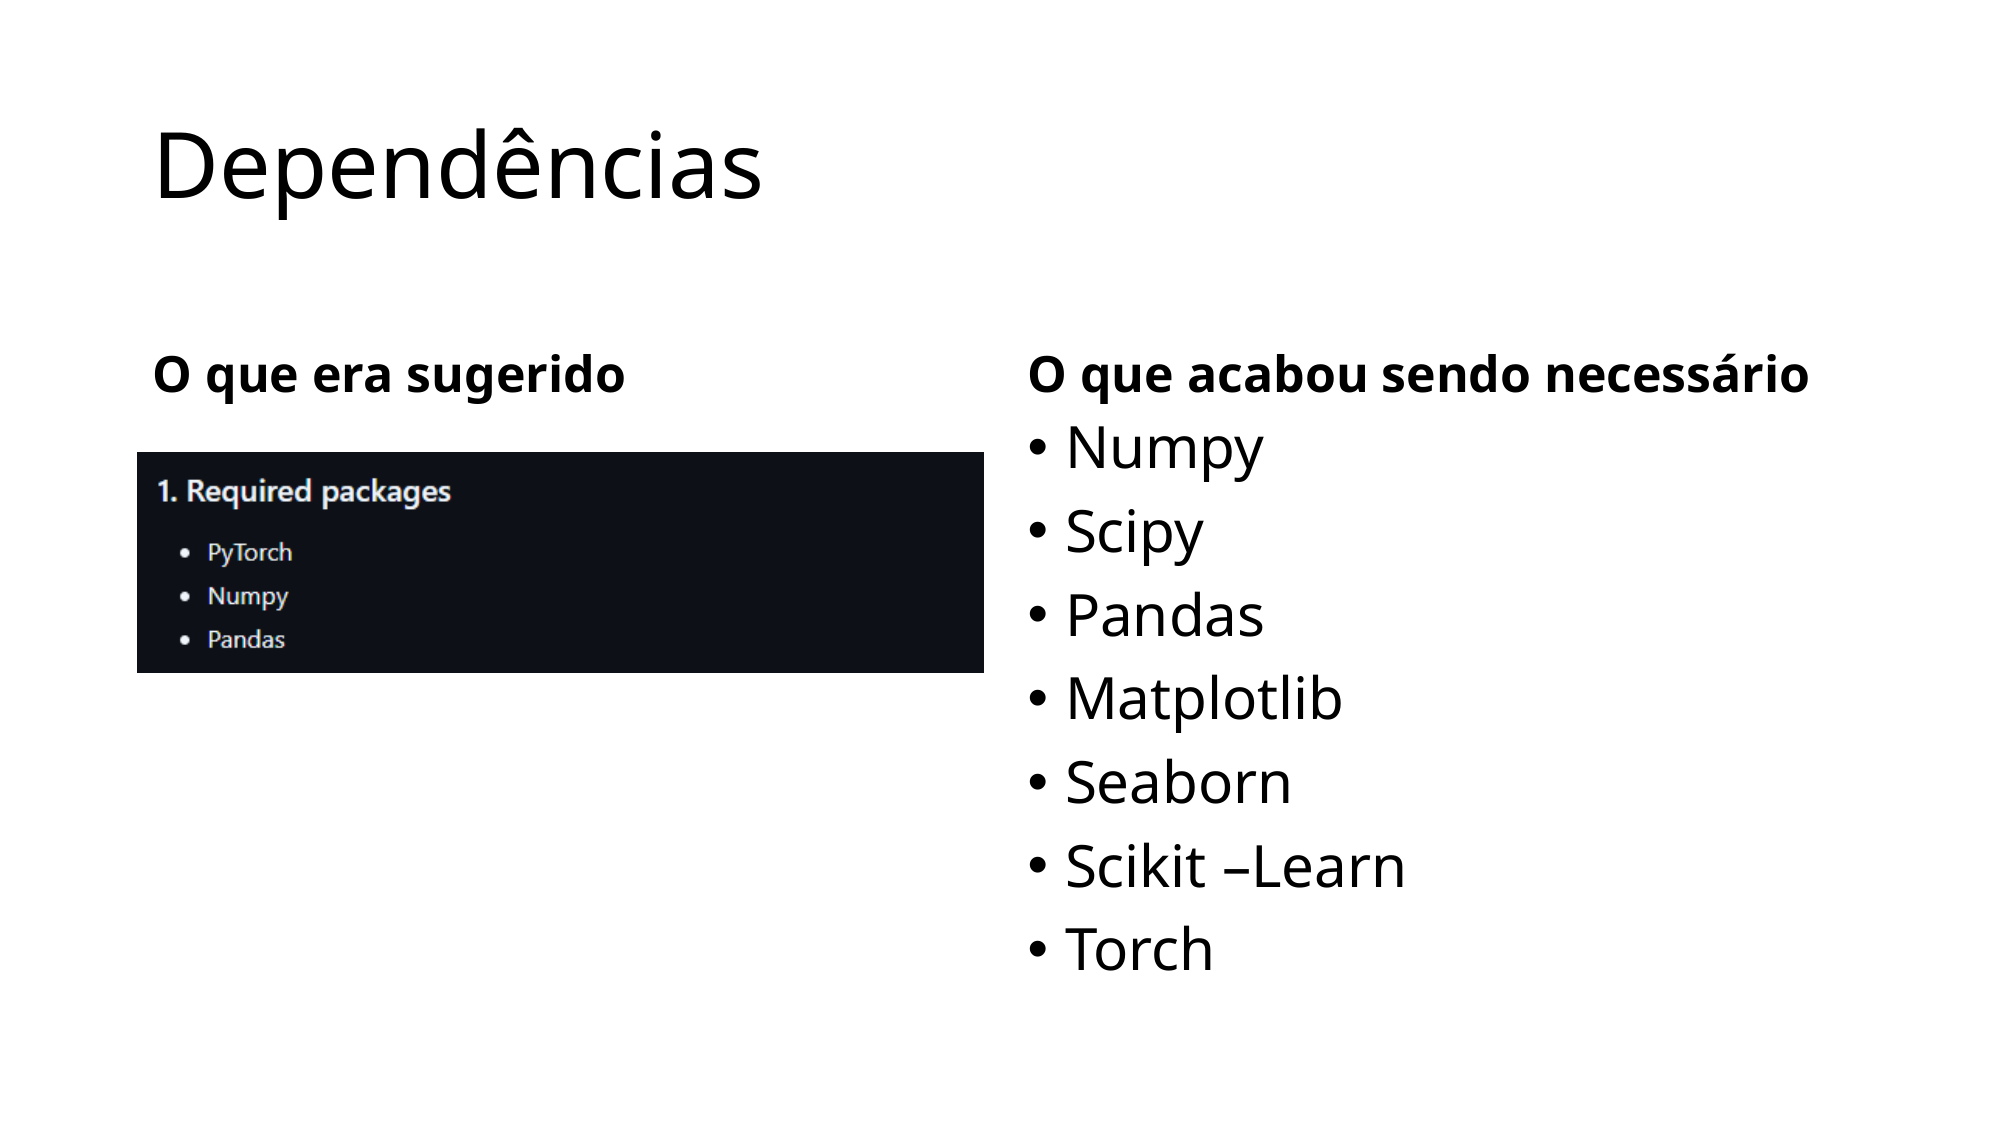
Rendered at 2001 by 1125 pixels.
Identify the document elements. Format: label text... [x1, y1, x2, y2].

text_box O que era sugerido [138, 276, 984, 411]
text_box Numpy Scipy Pandas Matplotlib Seaborn Scikit –Learn Torch [1013, 411, 1863, 1015]
text_box O que acabou sendo necessário [1013, 276, 1863, 411]
picture [137, 452, 984, 673]
text_box Dependências [138, 60, 1863, 277]
